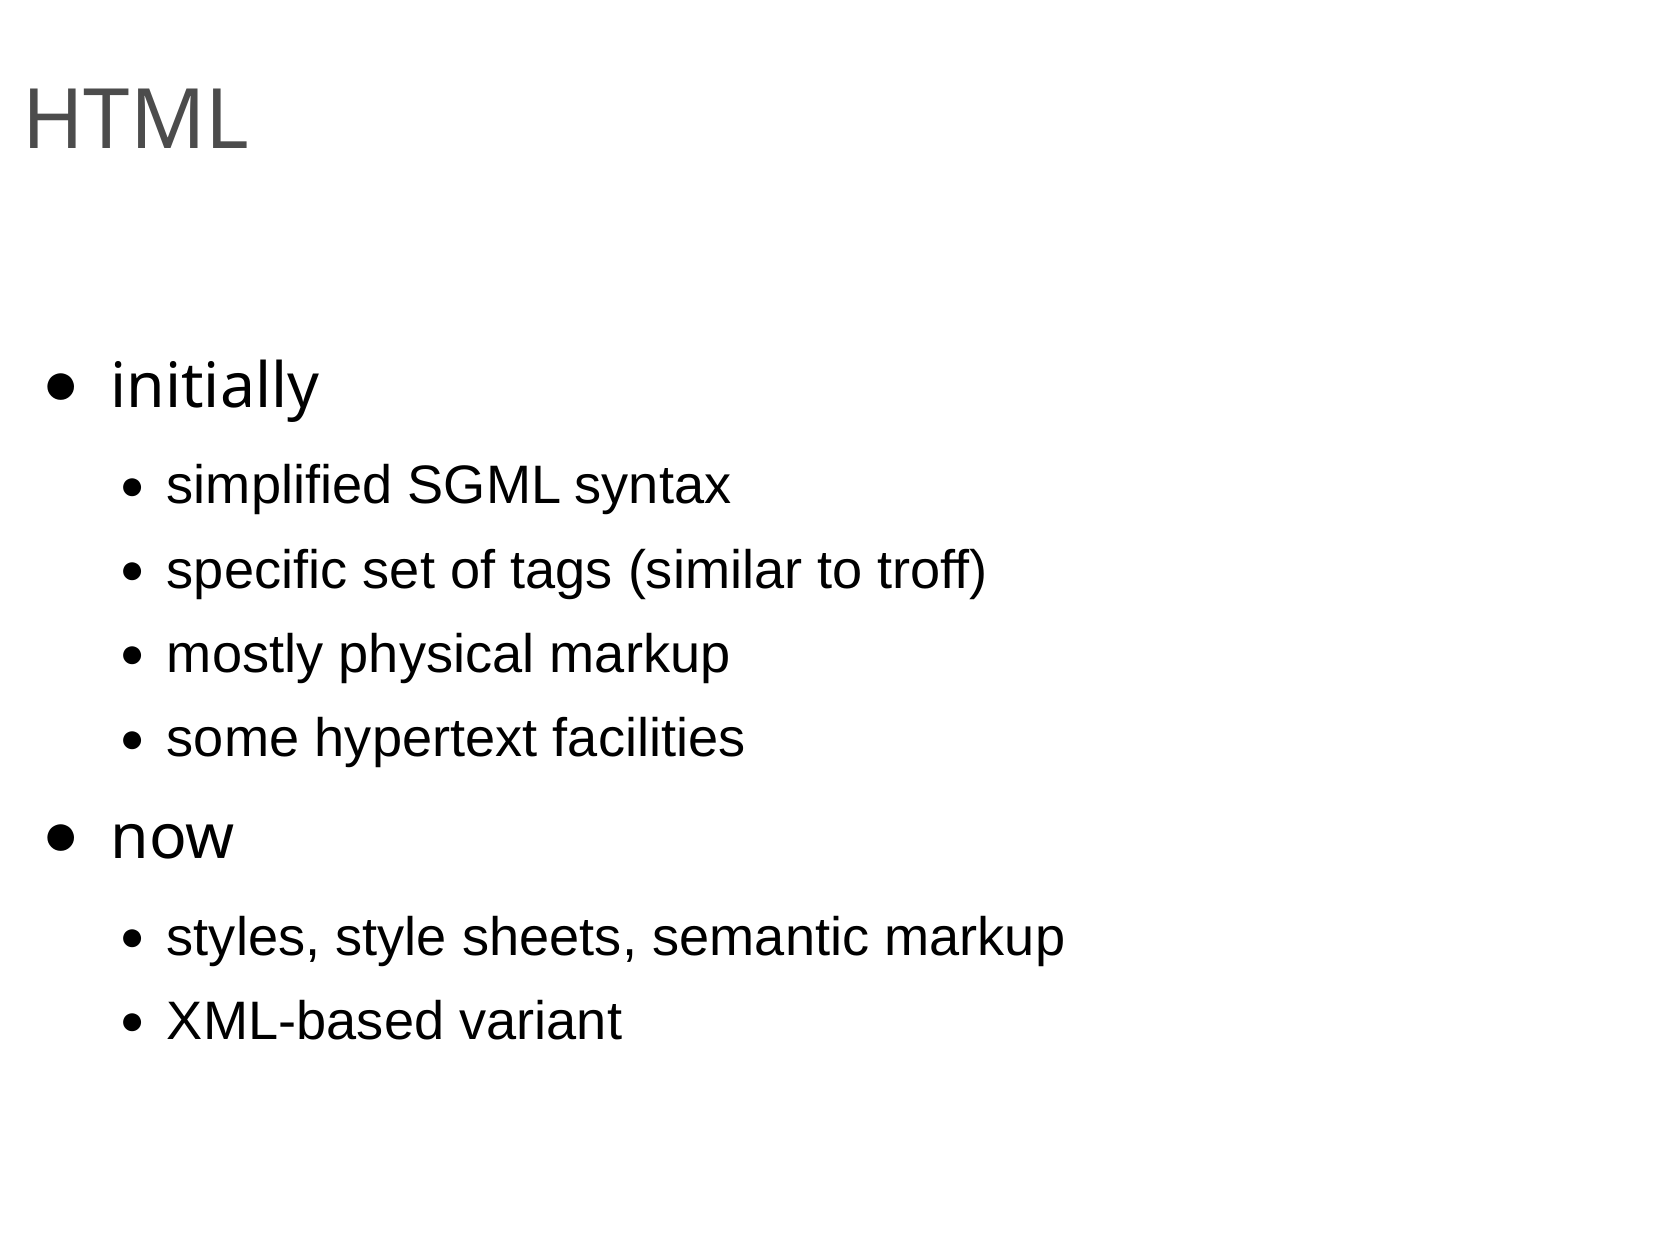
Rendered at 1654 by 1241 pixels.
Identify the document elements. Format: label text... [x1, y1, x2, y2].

list initially simplified SGML syntax specific set of tags (similar to troff) mostly physical markup some hypertext facilities now styles, style sheets, semantic markup XML-based variant [25, 233, 1654, 1158]
title HTML [22, 26, 1654, 205]
